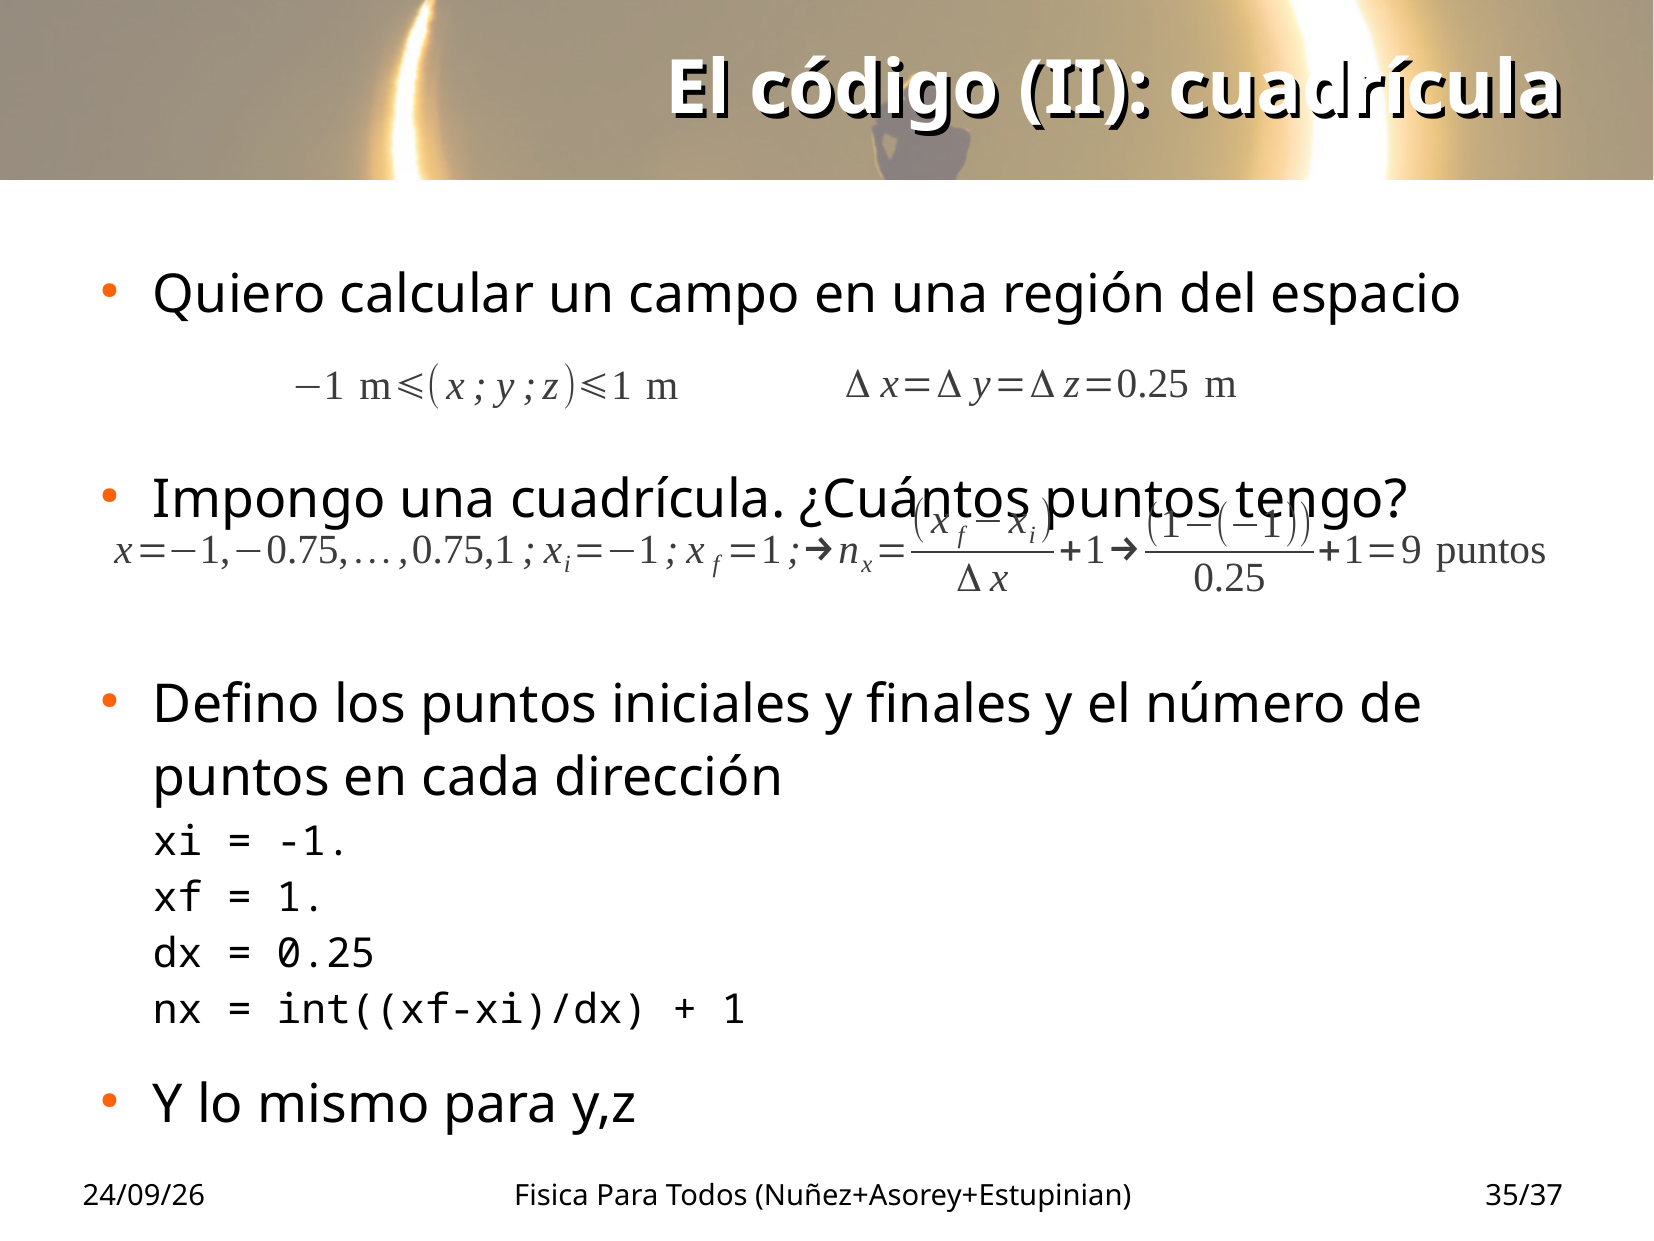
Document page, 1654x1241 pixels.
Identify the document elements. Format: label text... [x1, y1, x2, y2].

picture [0, 0, 1654, 180]
title El código (II): cuadrícula [75, 19, 1564, 151]
chart [105, 495, 1554, 601]
list Quiero calcular un campo en una región del espacio Impongo una cuadrícula. ¿Cuántos puntos tengo? Defino los puntos iniciales y finales y el número de puntos en cada dirección xi = -1. xf = 1. dx = 0.25 nx = int((xf-xi)/dx) + 1 Y lo mismo para y,z [82, 255, 1571, 1141]
chart [838, 360, 1246, 407]
chart [285, 361, 687, 412]
